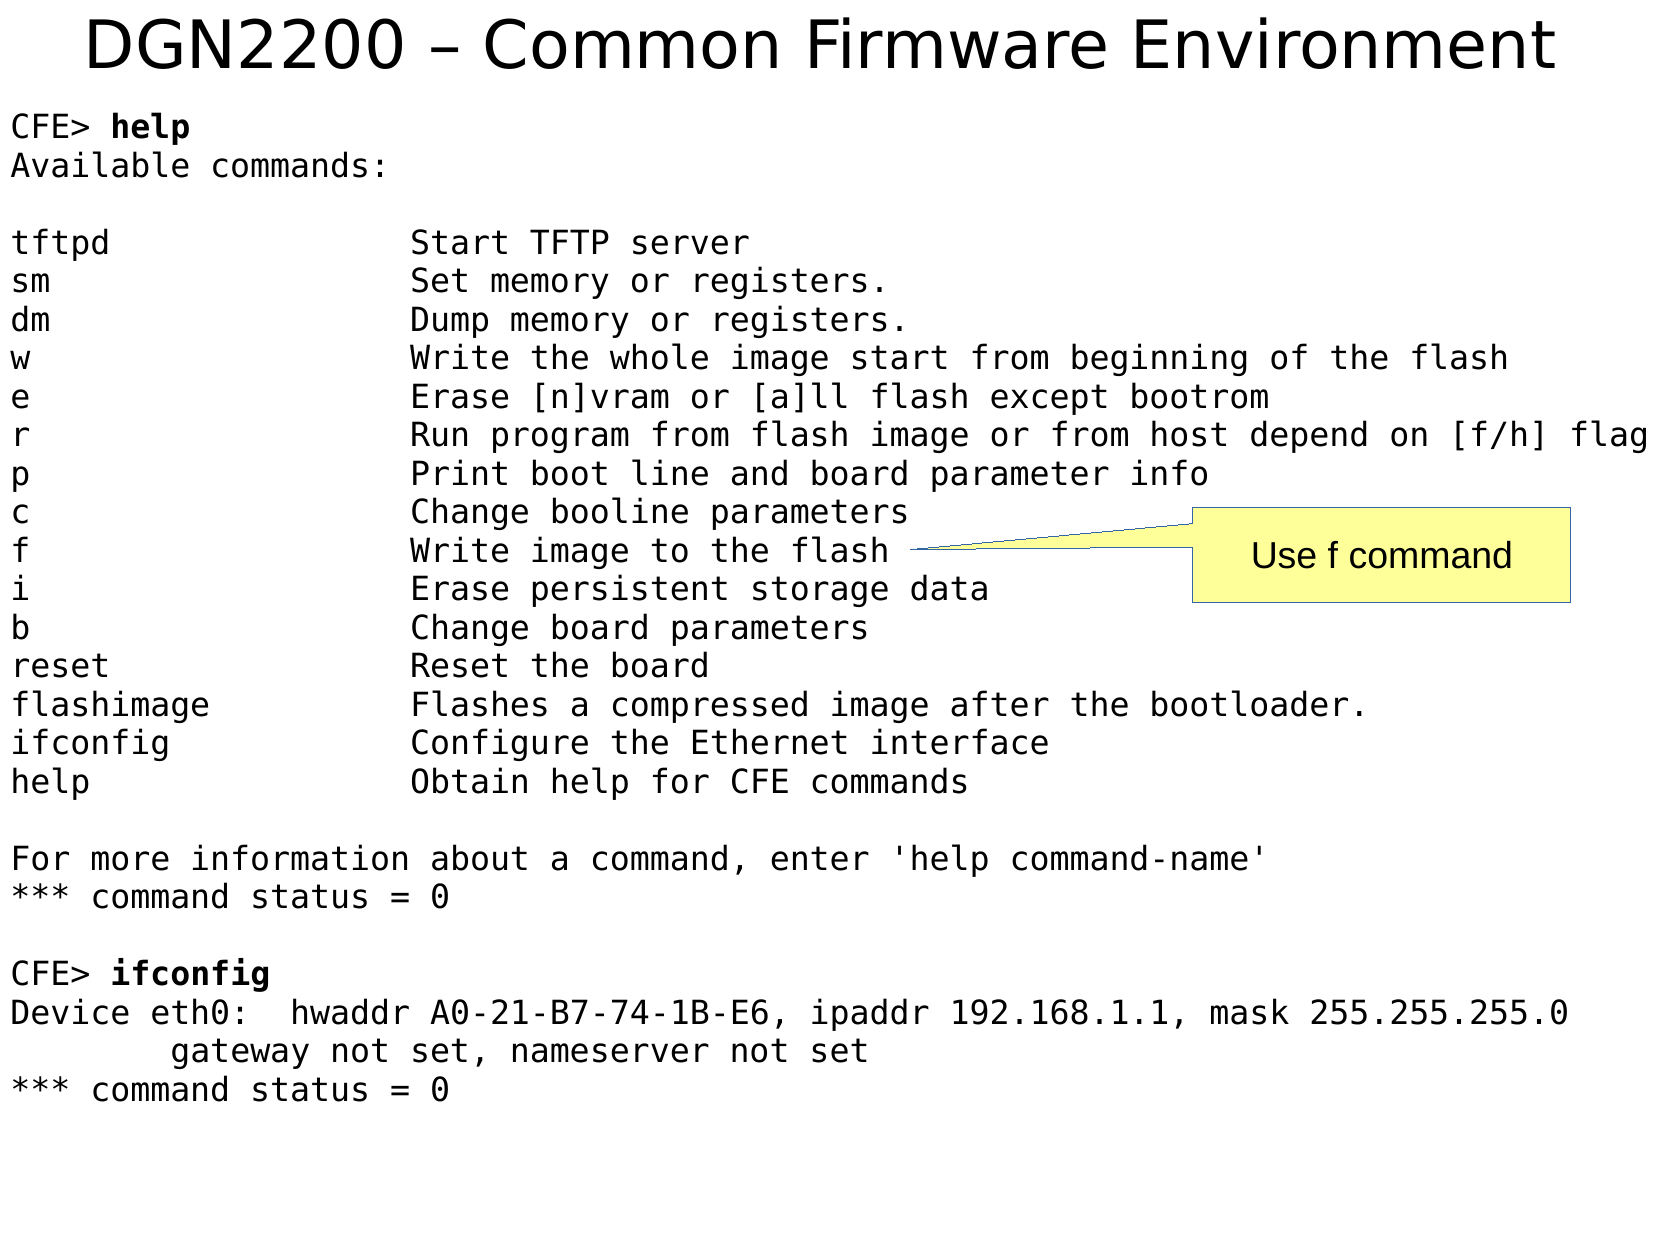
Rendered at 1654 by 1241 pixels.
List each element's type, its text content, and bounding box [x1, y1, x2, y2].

text_box CFE> help Available commands: tftpd Start TFTP server sm Set memory or registers. dm Dump memory or registers. w Write the whole image start from beginning of the flash e Erase [n]vram or [a]ll flash except bootrom r Run program from flash image or from host depend on [f/h] flag p Print boot line and board parameter info c Change booline parameters f Write image to the flash i Erase persistent storage data b Change board parameters reset Reset the board flashimage Flashes a compressed image after the bootloader. ifconfig Configure the Ethernet interface help Obtain help for CFE commands For more information about a command, enter 'help command-name' *** command status = 0 CFE> ifconfig Device eth0: hwaddr A0-21-B7-74-1B-E6, ipaddr 192.168.1.1, mask 255.255.255.0 gateway not set, nameserver not set *** command status = 0 [0, 100, 1654, 1205]
text_box Use f command [910, 507, 1571, 603]
title DGN2200 – Common Firmware Environment [0, 0, 1642, 98]
